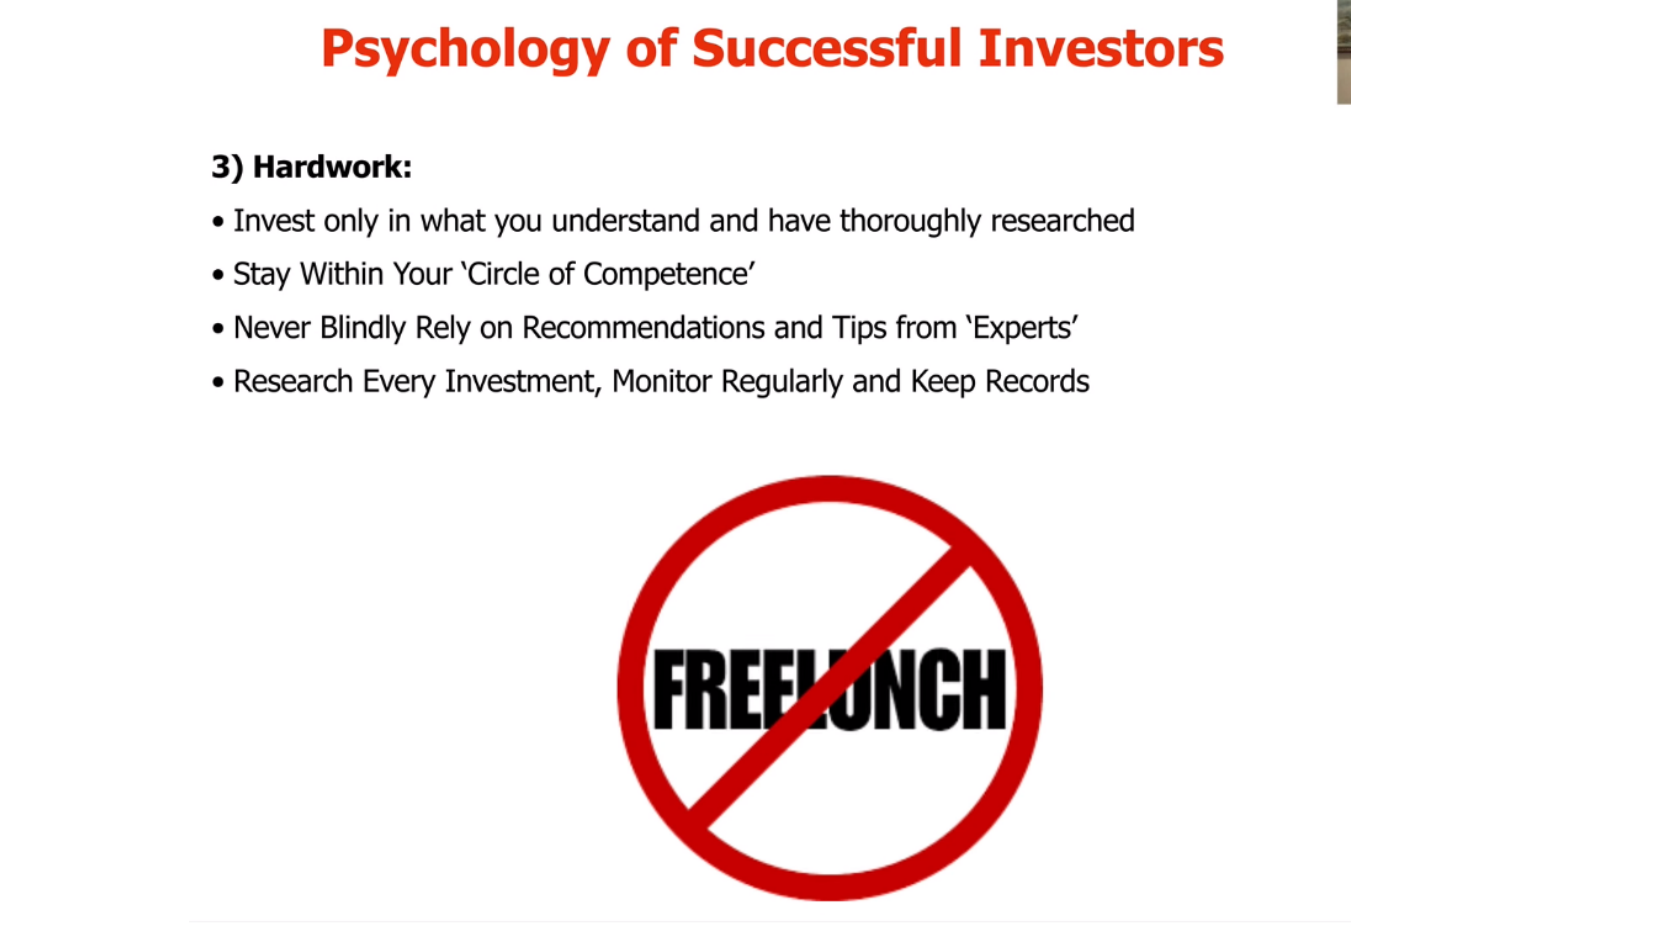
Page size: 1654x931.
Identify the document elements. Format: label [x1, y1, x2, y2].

picture [189, 0, 1351, 931]
